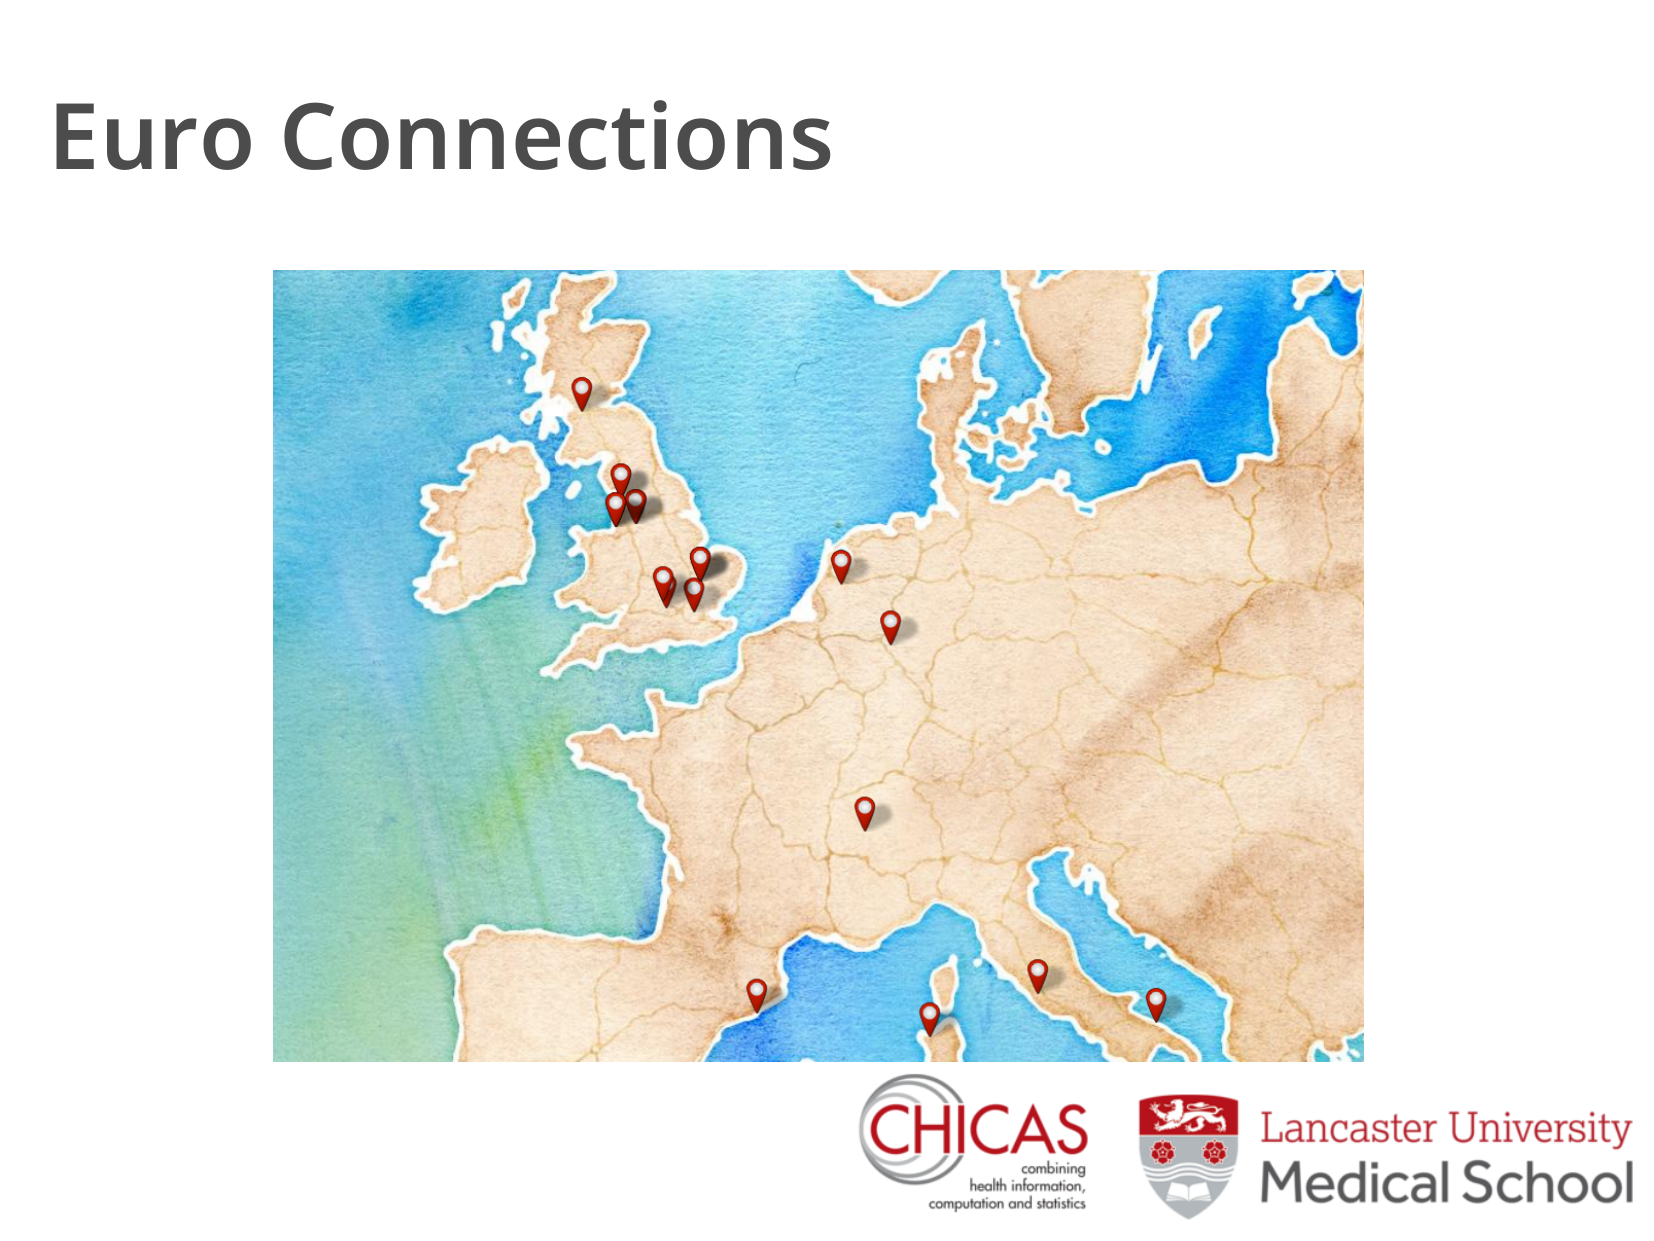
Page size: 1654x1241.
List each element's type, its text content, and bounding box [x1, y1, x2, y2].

title Euro Connections [48, 62, 1270, 206]
picture [105, 4, 1654, 1241]
